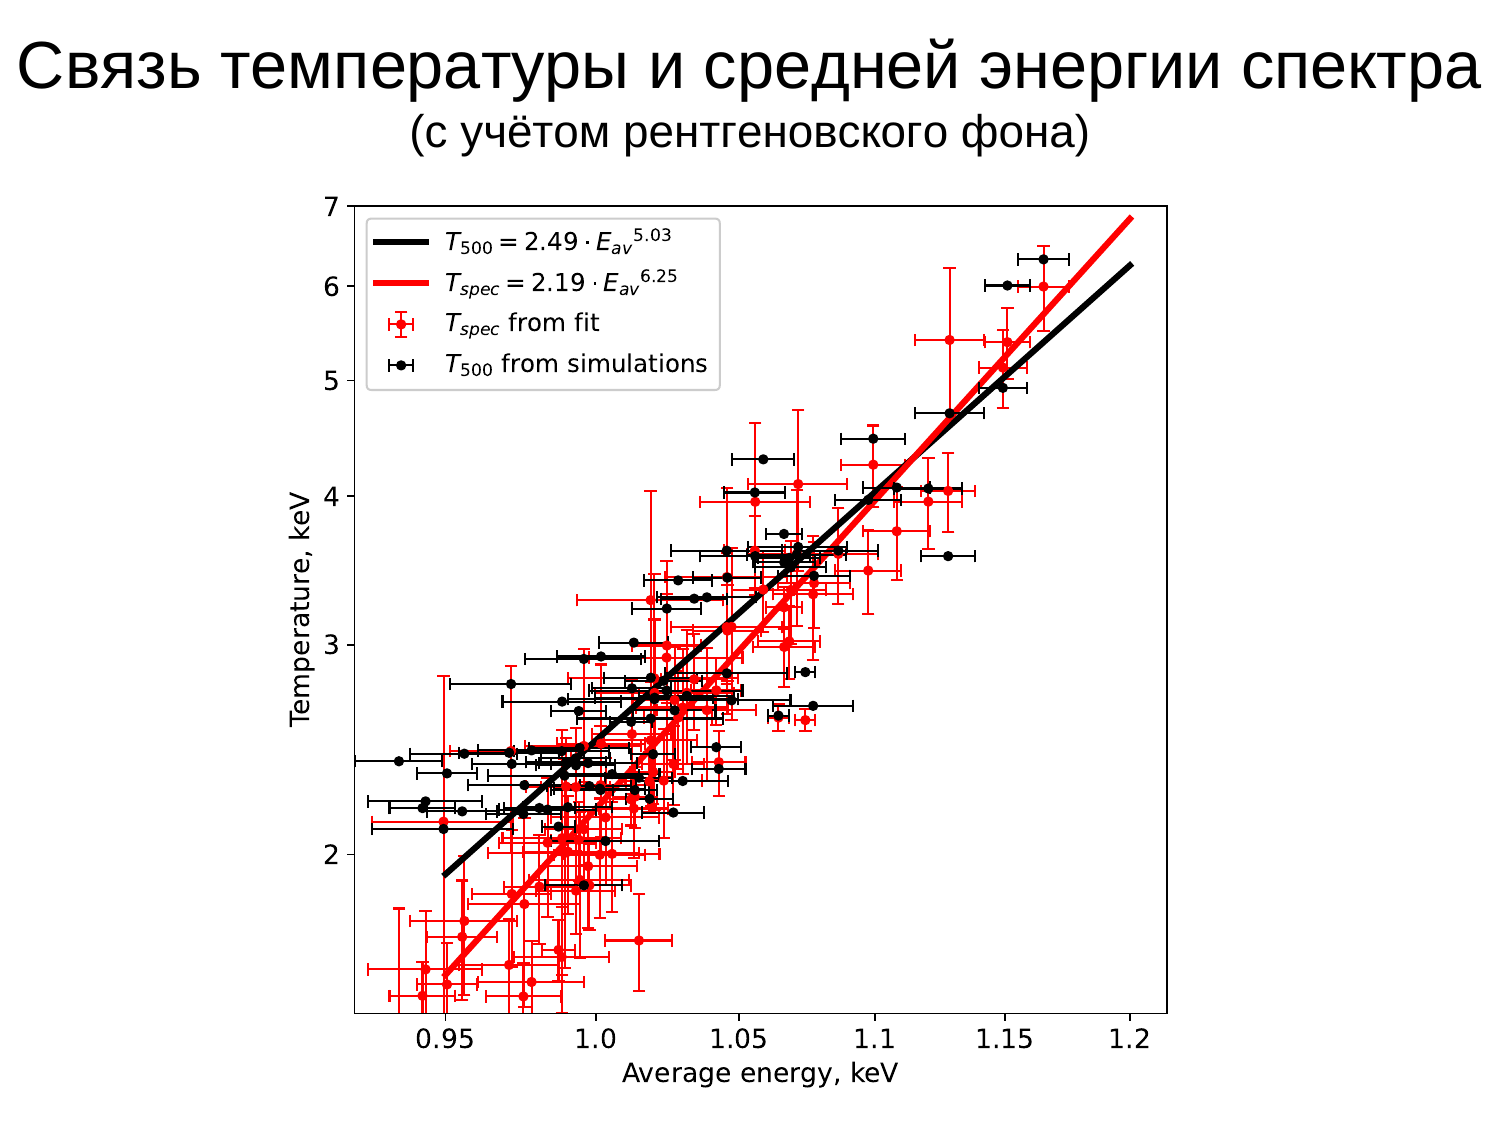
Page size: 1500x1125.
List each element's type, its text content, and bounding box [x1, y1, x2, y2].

title Связь температуры и средней энергии спектра (с учётом рентгеновского фона) [0, 13, 1500, 164]
picture [223, 164, 1274, 1125]
